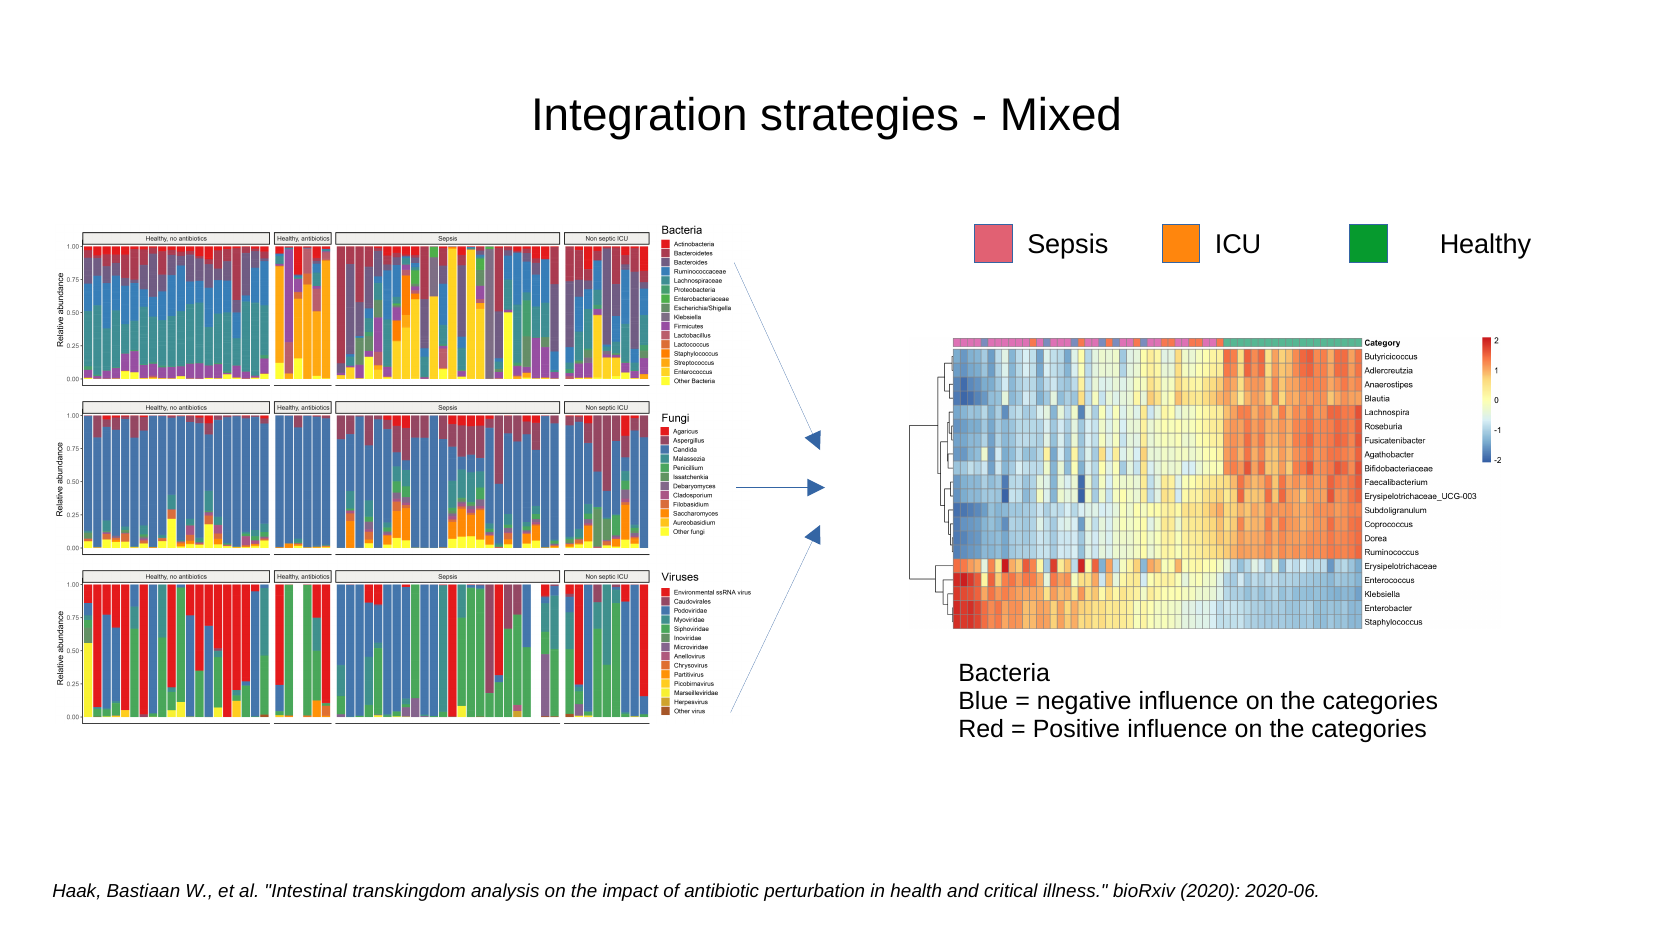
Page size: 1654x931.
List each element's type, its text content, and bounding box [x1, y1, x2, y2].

picture [55, 224, 751, 724]
text_box Healthy [1425, 221, 1547, 267]
title Integration strategies - Mixed [82, 37, 1571, 193]
text_box ICU [1200, 221, 1277, 267]
text_box [1349, 224, 1388, 263]
text_box Haak, Bastiaan W., et al. "Intestinal transkingdom analysis on the impact of antibiotic perturbation in health and critical illness." bioRxiv (2020): 2020-06. [37, 873, 1335, 931]
text_box Sepsis [1012, 221, 1124, 267]
text_box [1162, 224, 1200, 263]
picture [909, 337, 1501, 629]
text_box Bacteria Blue = negative influence on the categories Red = Positive influence on the categories [943, 651, 1455, 751]
text_box [974, 224, 1012, 263]
